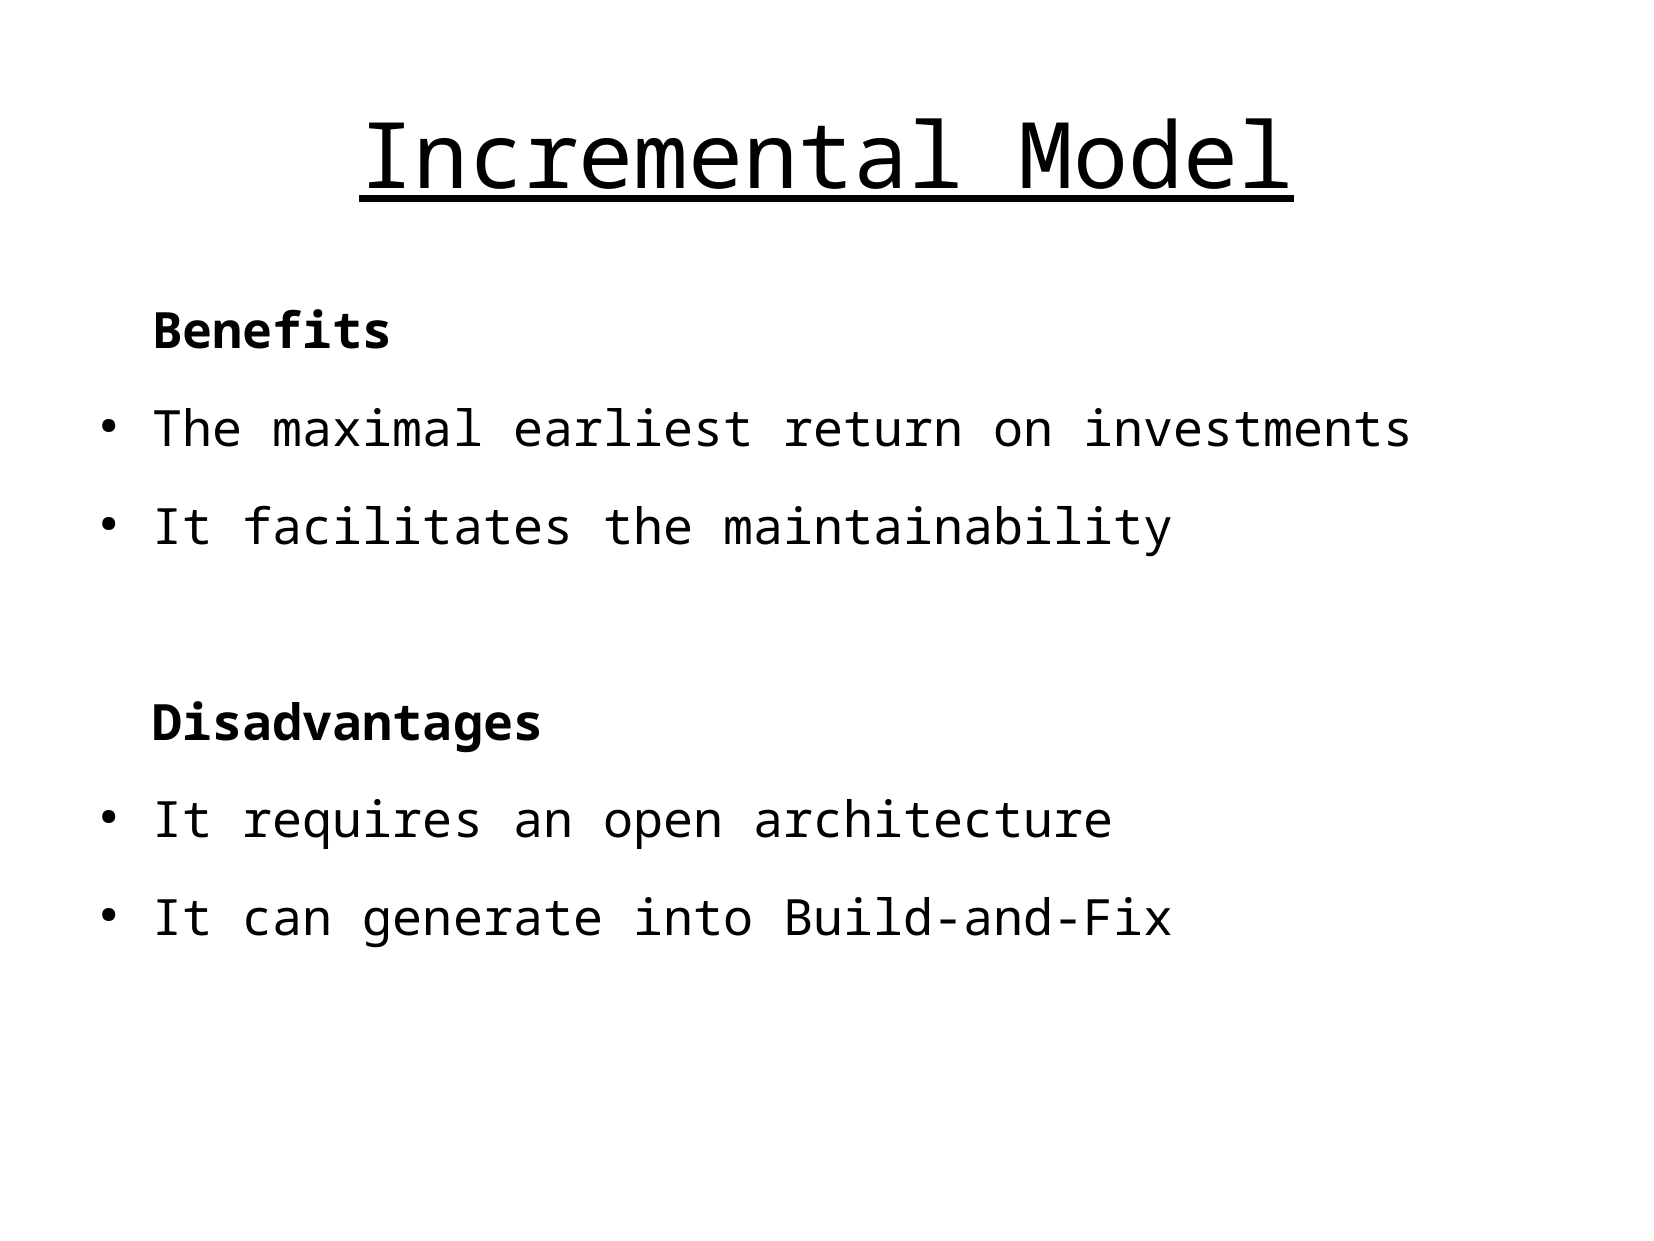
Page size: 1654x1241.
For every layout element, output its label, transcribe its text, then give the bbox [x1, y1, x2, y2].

title Incremental Model [82, 49, 1571, 257]
list Benefits The maximal earliest return on investments It facilitates the maintainability Disadvantages It requires an open architecture It can generate into Build-and-Fix [82, 295, 1571, 1134]
